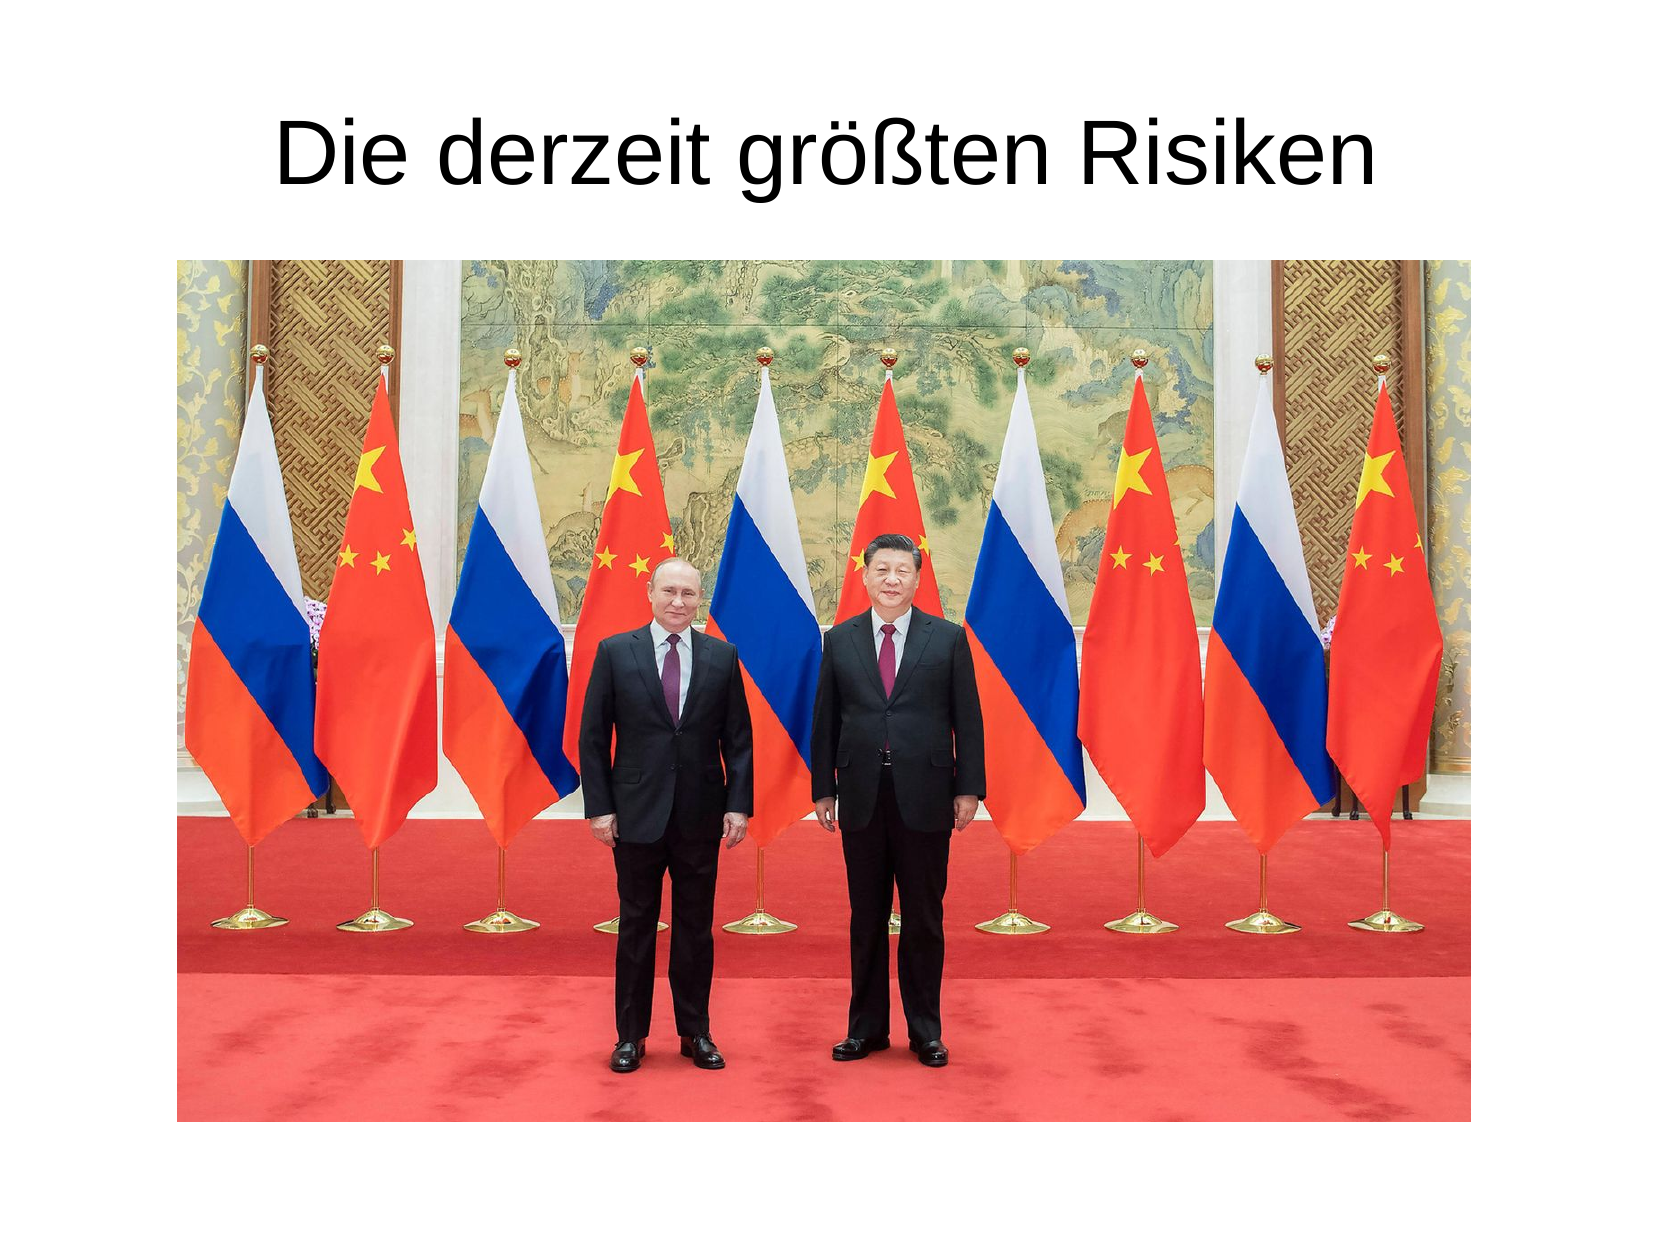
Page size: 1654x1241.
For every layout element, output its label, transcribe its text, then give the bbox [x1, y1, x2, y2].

title Die derzeit größten Risiken [82, 49, 1571, 257]
picture [177, 260, 1471, 1123]
